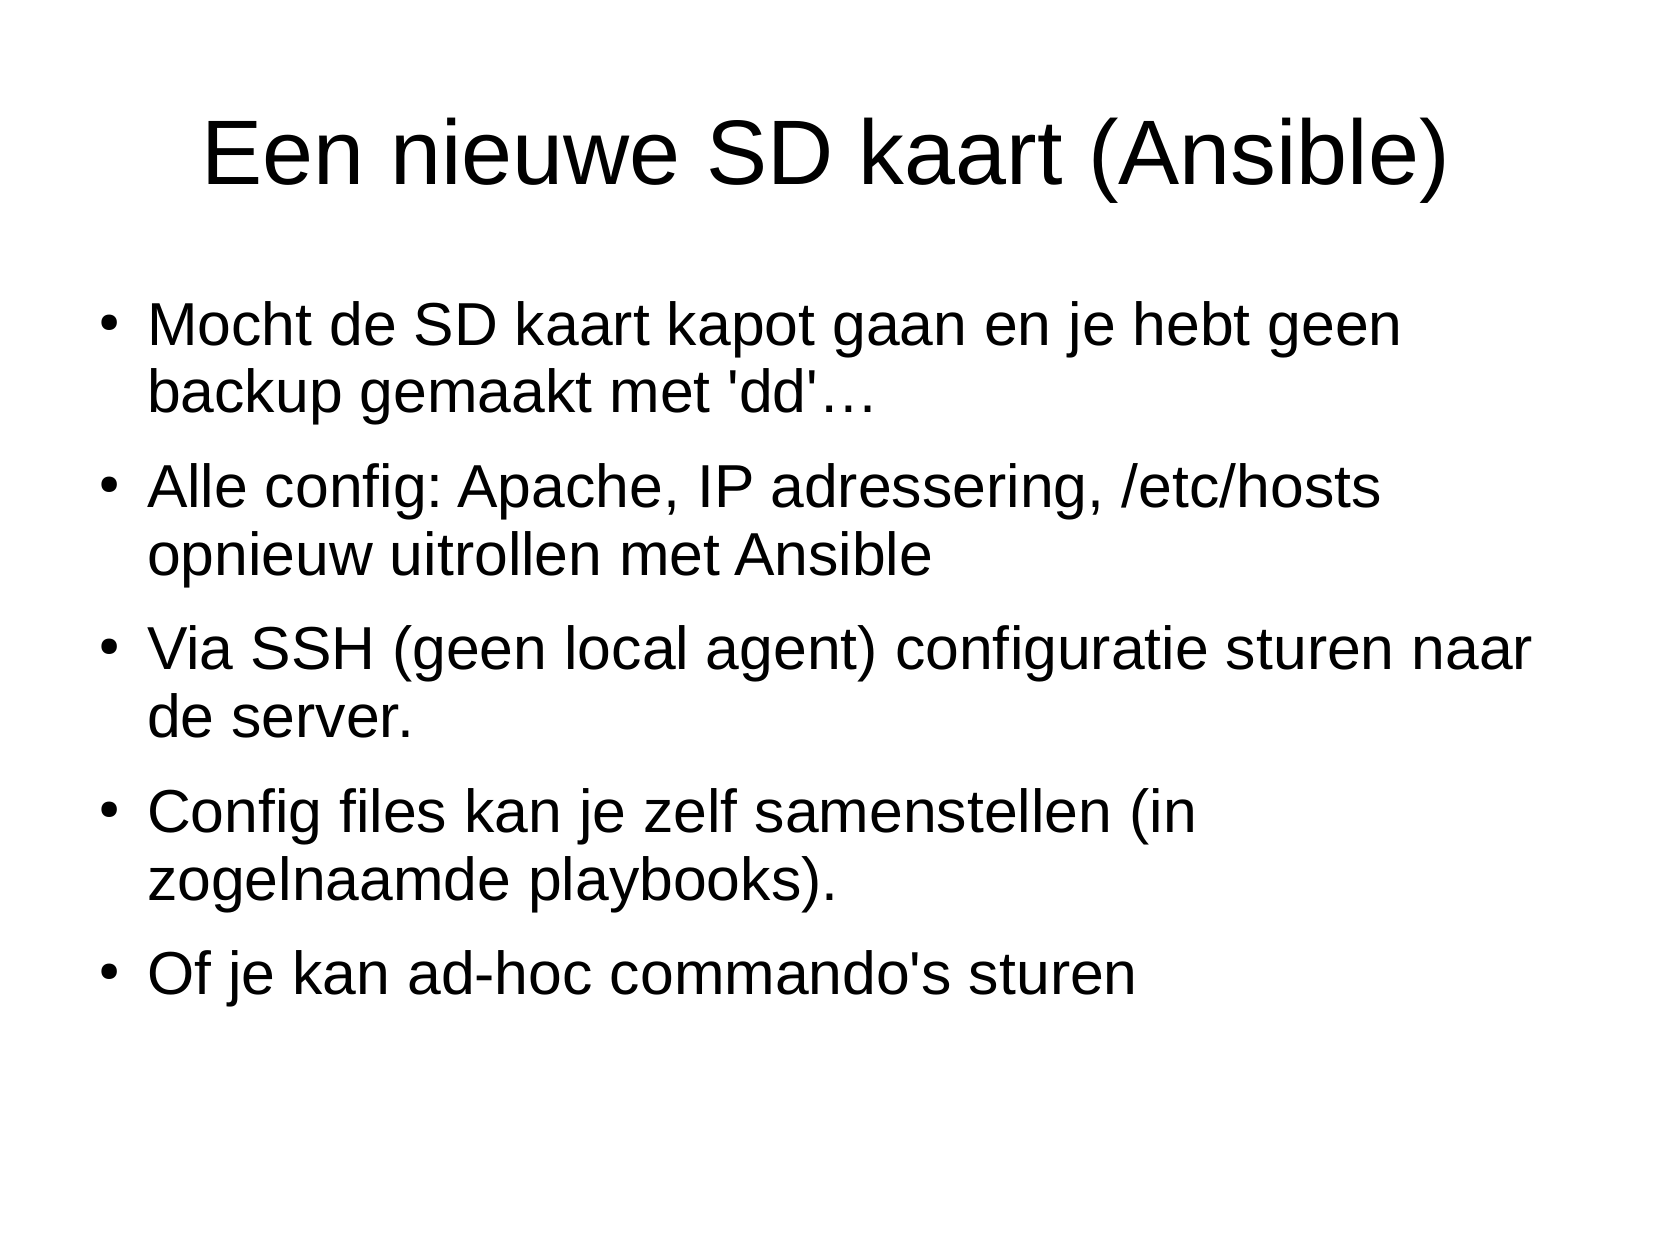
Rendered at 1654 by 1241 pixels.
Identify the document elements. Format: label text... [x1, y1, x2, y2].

list Mocht de SD kaart kapot gaan en je hebt geen backup gemaakt met 'dd'… Alle config: Apache, IP adressering, /etc/hosts opnieuw uitrollen met Ansible Via SSH (geen local agent) configuratie sturen naar de server. Config files kan je zelf samenstellen (in zogelnaamde playbooks). Of je kan ad-hoc commando's sturen [82, 290, 1571, 1010]
title Een nieuwe SD kaart (Ansible) [82, 49, 1571, 257]
